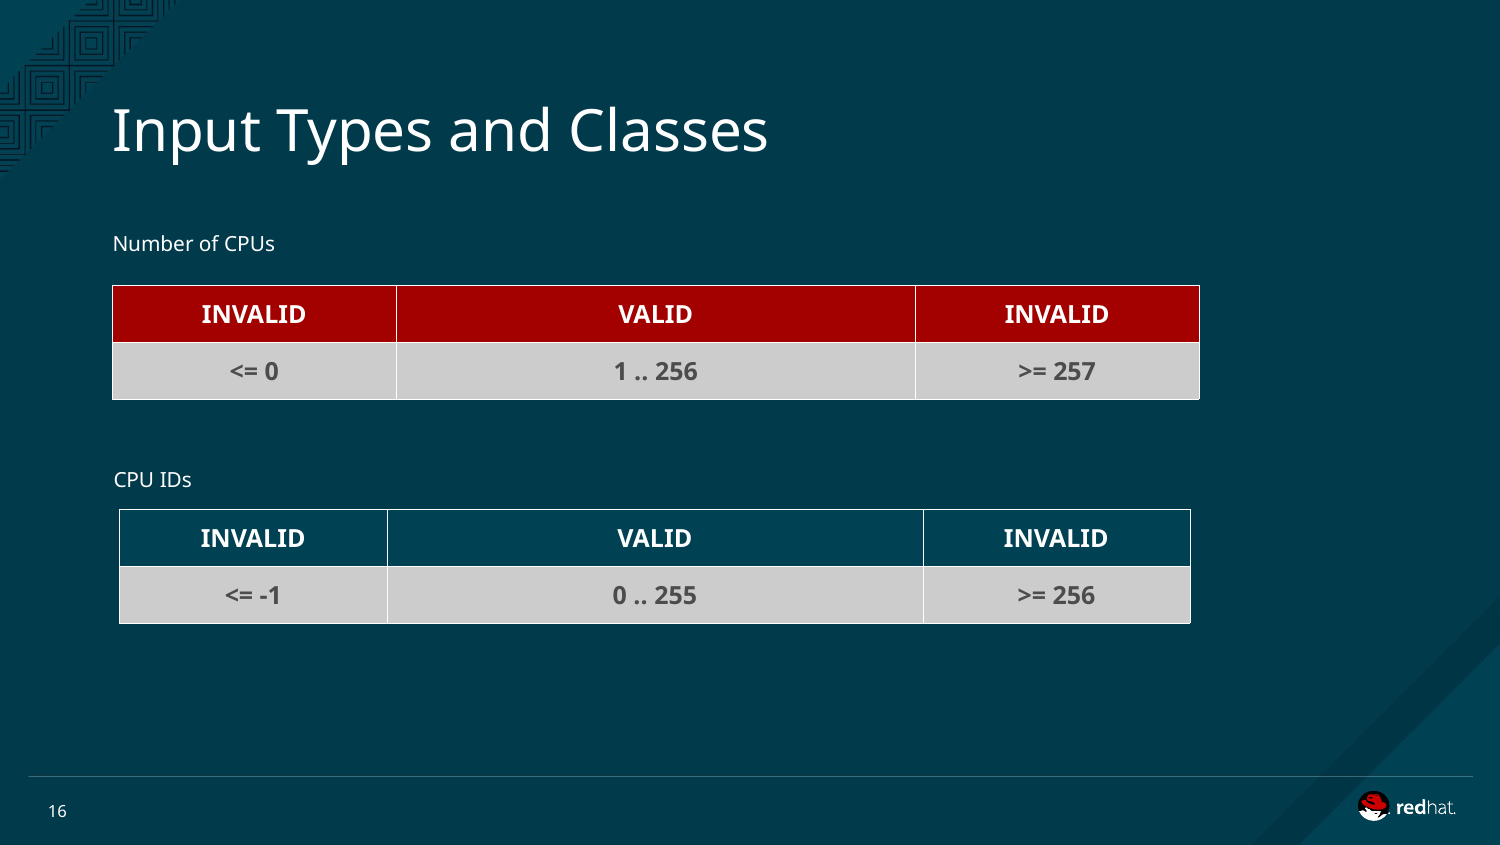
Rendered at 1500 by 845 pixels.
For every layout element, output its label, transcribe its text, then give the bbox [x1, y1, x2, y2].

table_cell >= 257 [916, 343, 1199, 399]
title Input Types and Classes [112, 0, 1388, 169]
table_cell <= 0 [113, 343, 396, 399]
table_header INVALID [916, 286, 1199, 342]
table_header INVALID [924, 510, 1190, 566]
table_header VALID [397, 286, 915, 342]
text_box Number of CPUs [112, 229, 533, 256]
table_cell 1 .. 256 [397, 343, 915, 399]
table_header VALID [388, 510, 923, 566]
table_cell 0 .. 255 [388, 567, 923, 623]
text_box CPU IDs [113, 465, 534, 492]
table_header INVALID [113, 286, 396, 342]
table_cell >= 256 [924, 567, 1190, 623]
table_cell <= -1 [120, 567, 387, 623]
table_header INVALID [120, 510, 387, 566]
picture [99, 38, 103, 49]
